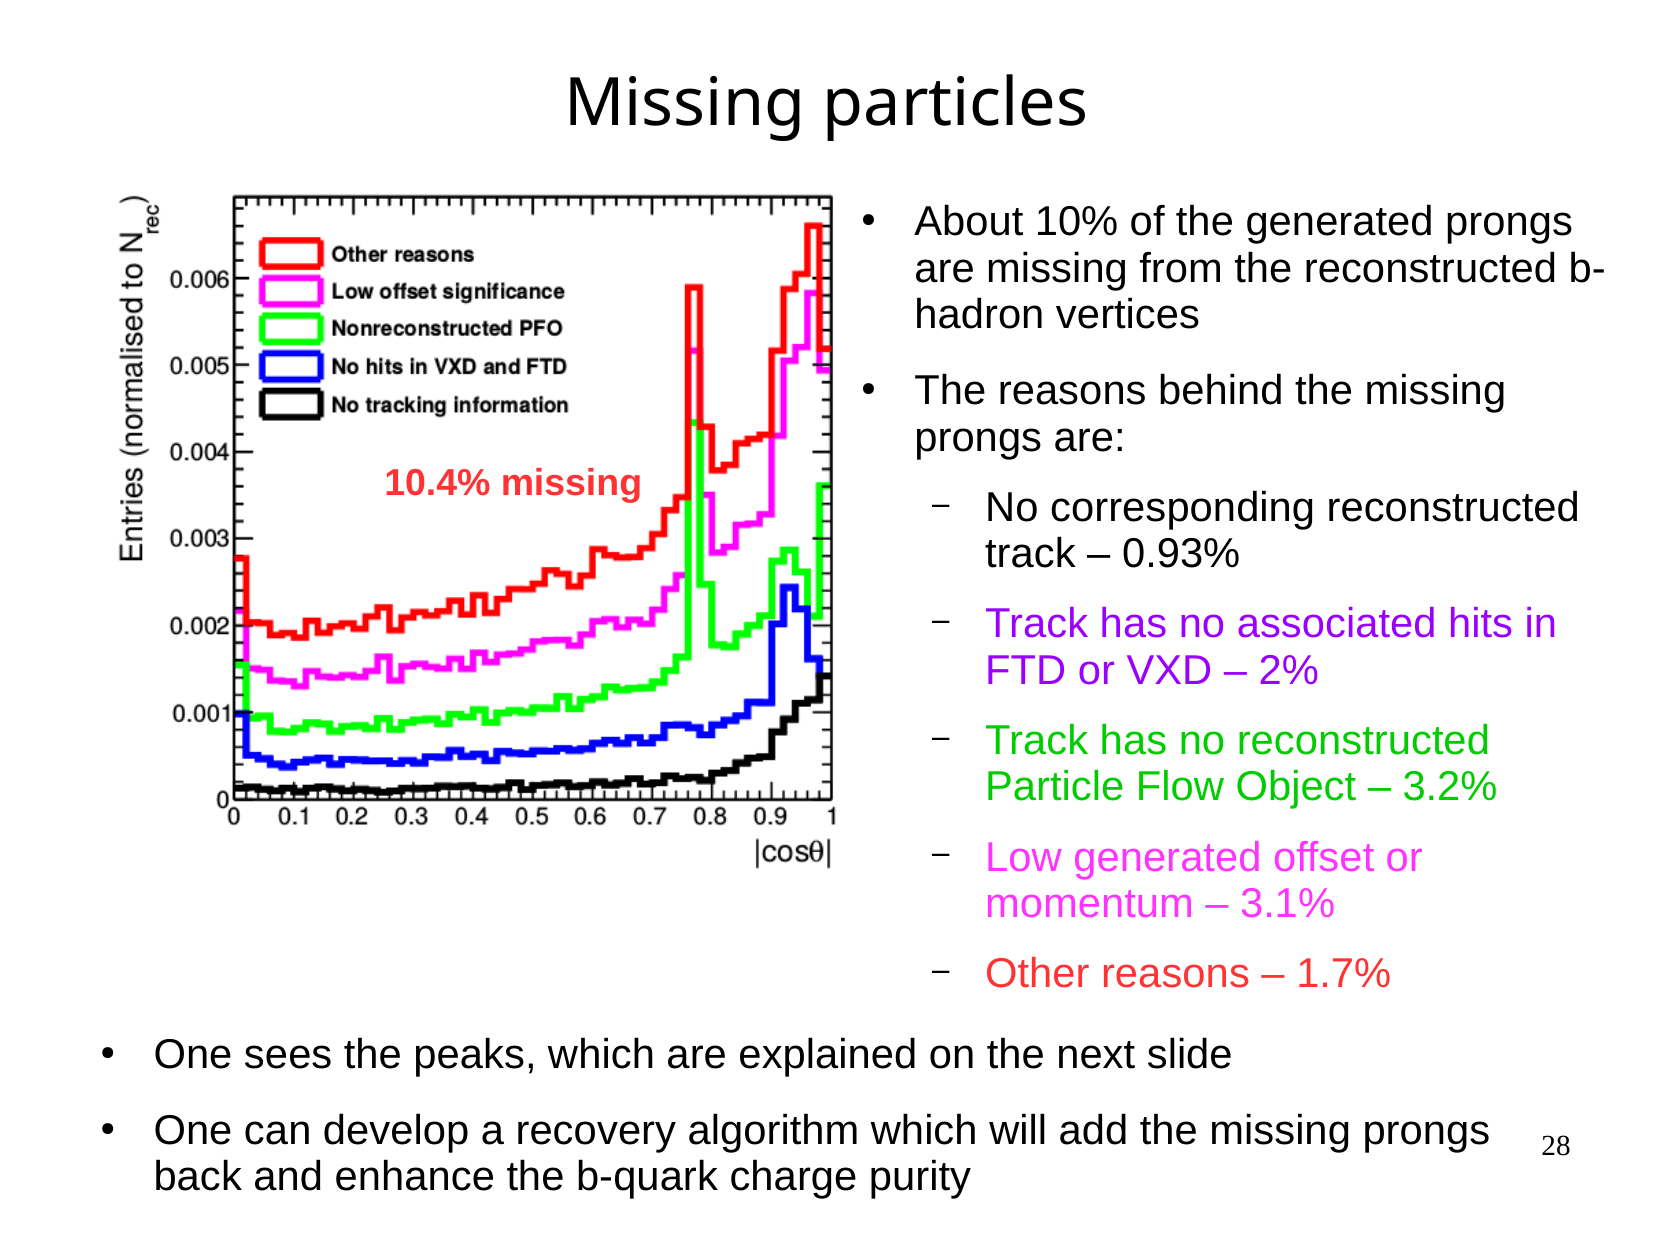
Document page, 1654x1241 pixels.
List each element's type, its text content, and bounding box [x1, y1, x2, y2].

list About 10% of the generated prongs are missing from the reconstructed b-hadron vertices The reasons behind the missing prongs are: No corresponding reconstructed track – 0.93% Track has no associated hits in FTD or VXD – 2% Track has no reconstructed Particle Flow Object – 3.2% Low generated offset or momentum – 3.1% Other reasons – 1.7% [843, 198, 1616, 1189]
list One sees the peaks, which are explained on the next slide One can develop a recovery algorithm which will add the missing prongs back and enhance the b-quark charge purity [82, 1030, 1579, 1218]
text_box 10.4% missing [369, 454, 658, 511]
title Missing particles [82, 49, 1571, 151]
picture [93, 183, 859, 897]
